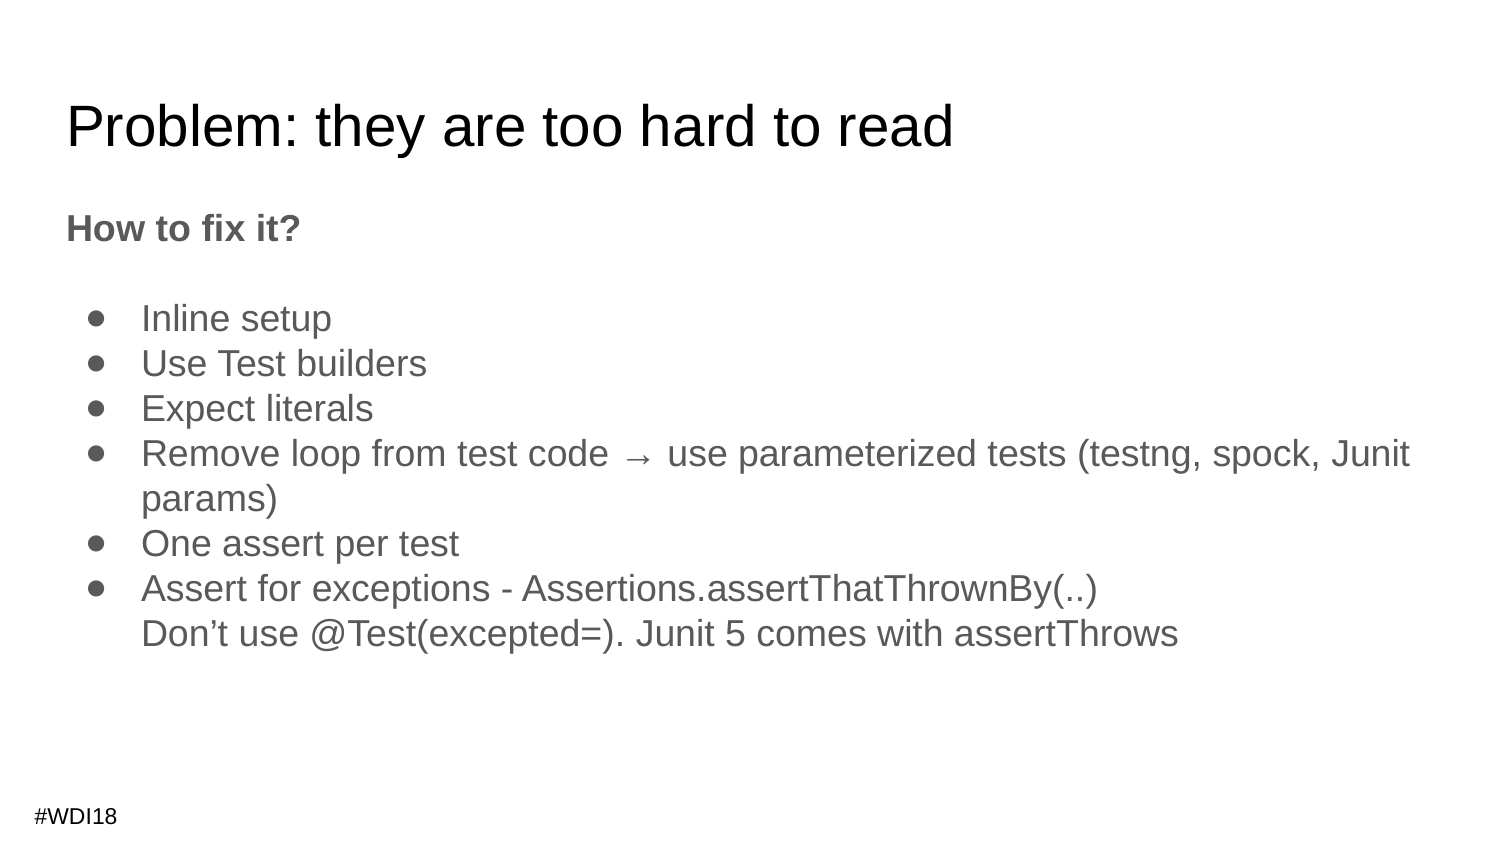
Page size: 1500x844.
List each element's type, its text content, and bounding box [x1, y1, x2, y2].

title Problem: they are too hard to read [51, 72, 1449, 167]
list How to fix it? Inline setup Use Test builders Expect literals Remove loop from test code → use parameterized tests (testng, spock, Junit params) One assert per test Assert for exceptions - Assertions.assertThatThrownBy(..) Don’t use @Test(excepted=). Junit 5 comes with assertThrows [51, 189, 1449, 750]
text_box #WDI18 [0, 786, 247, 844]
